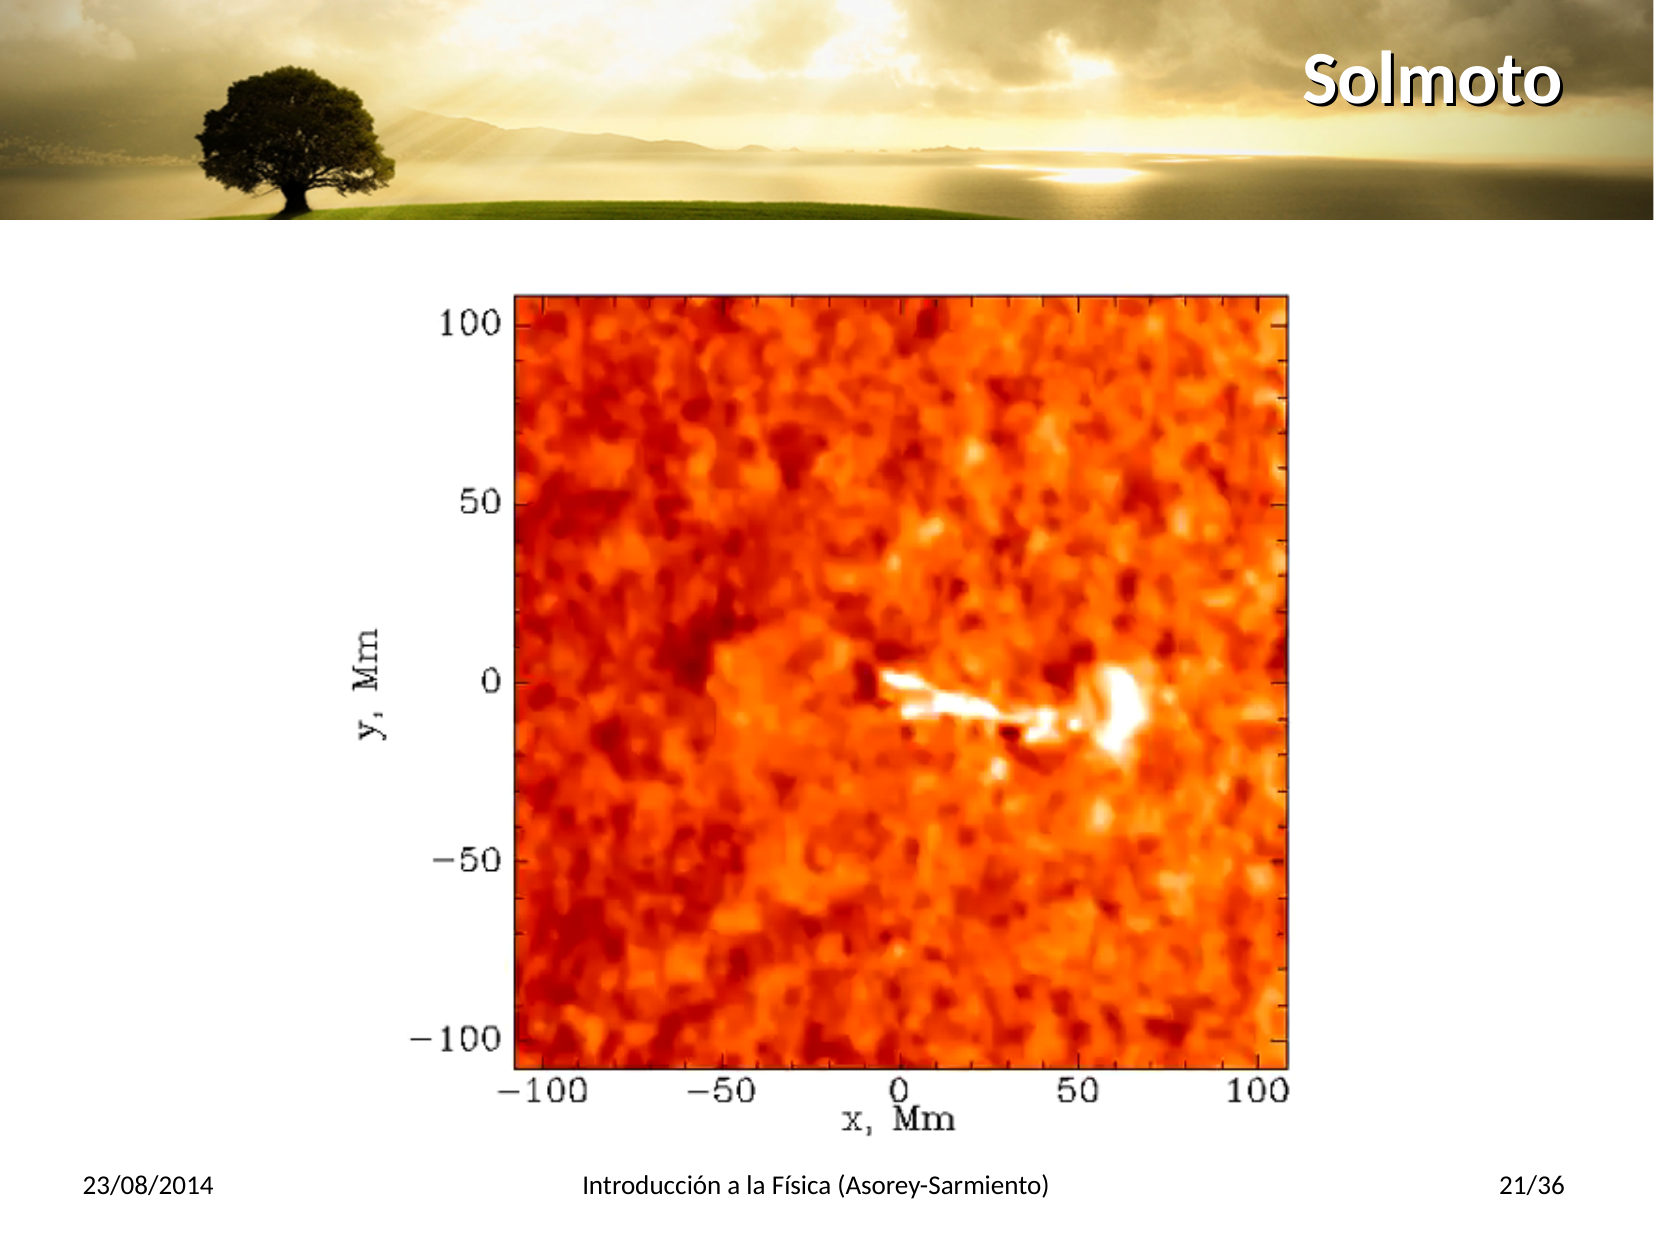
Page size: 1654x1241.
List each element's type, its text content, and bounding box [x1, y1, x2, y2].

text_box [264, 255, 1390, 1156]
title Solmoto [75, 19, 1564, 151]
picture [0, 0, 1654, 220]
